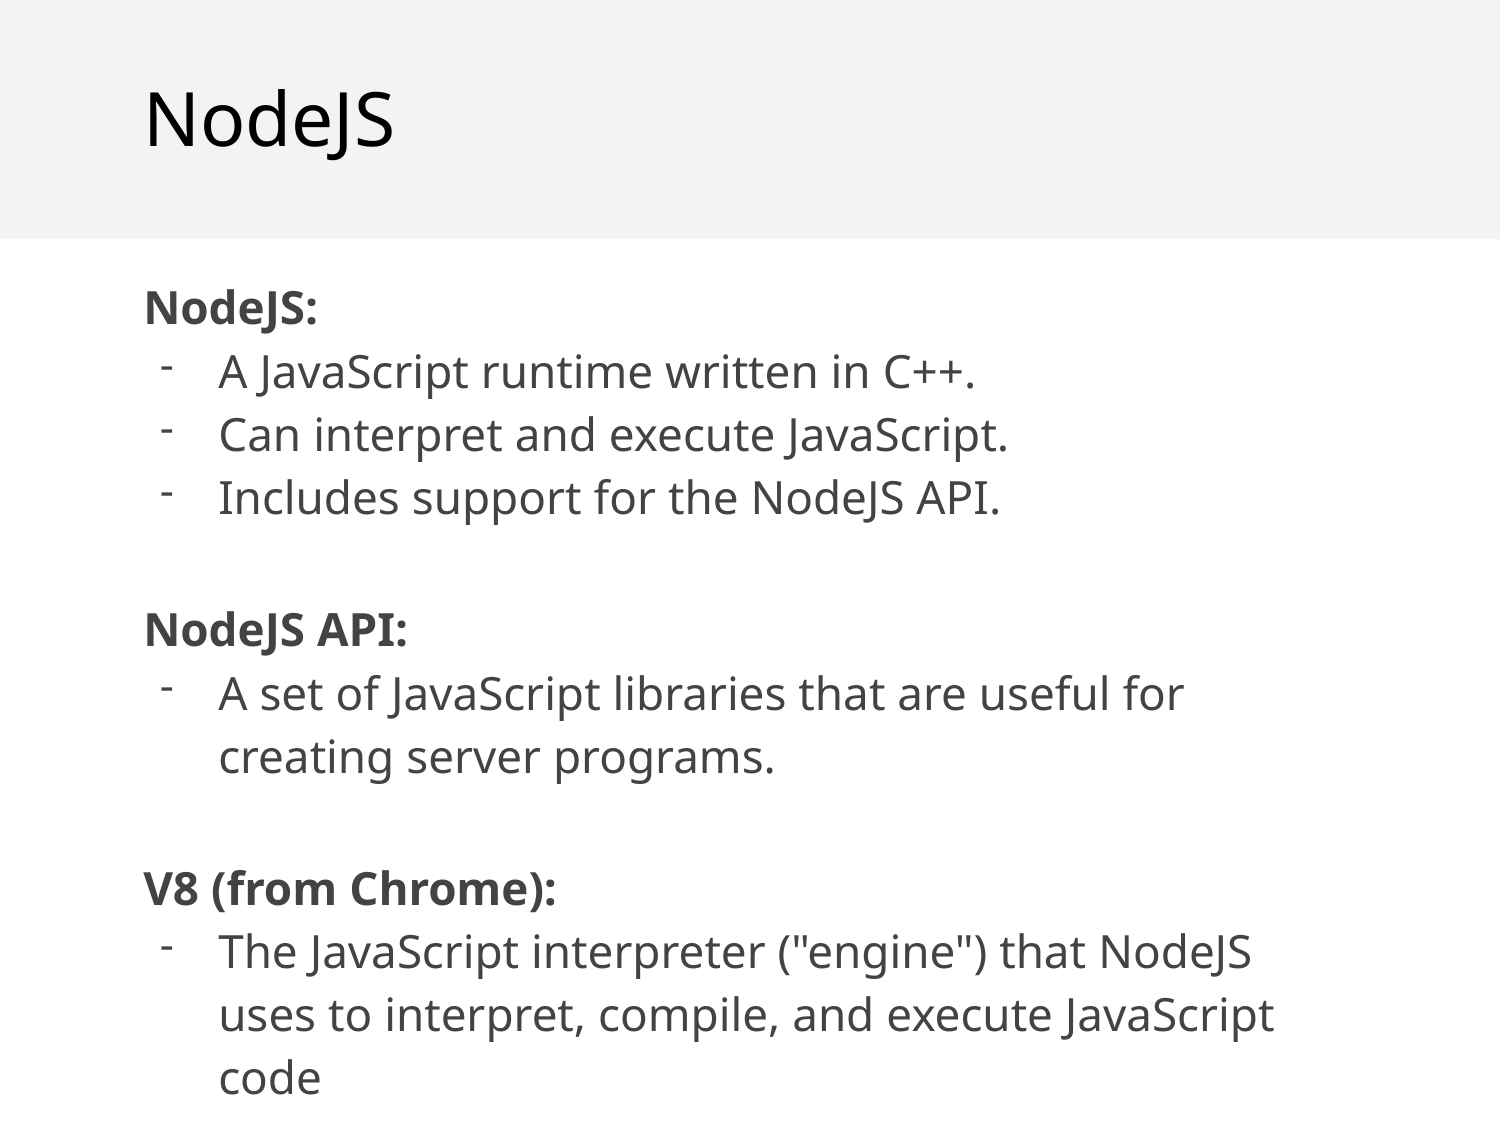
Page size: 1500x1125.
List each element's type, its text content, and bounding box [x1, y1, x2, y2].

title NodeJS [128, 56, 1372, 183]
list NodeJS: A JavaScript runtime written in C++. Can interpret and execute JavaScript. Includes support for the NodeJS API. NodeJS API: A set of JavaScript libraries that are useful for creating server programs. V8 (from Chrome): The JavaScript interpreter ("engine") that NodeJS uses to interpret, compile, and execute JavaScript code [128, 255, 1372, 1019]
